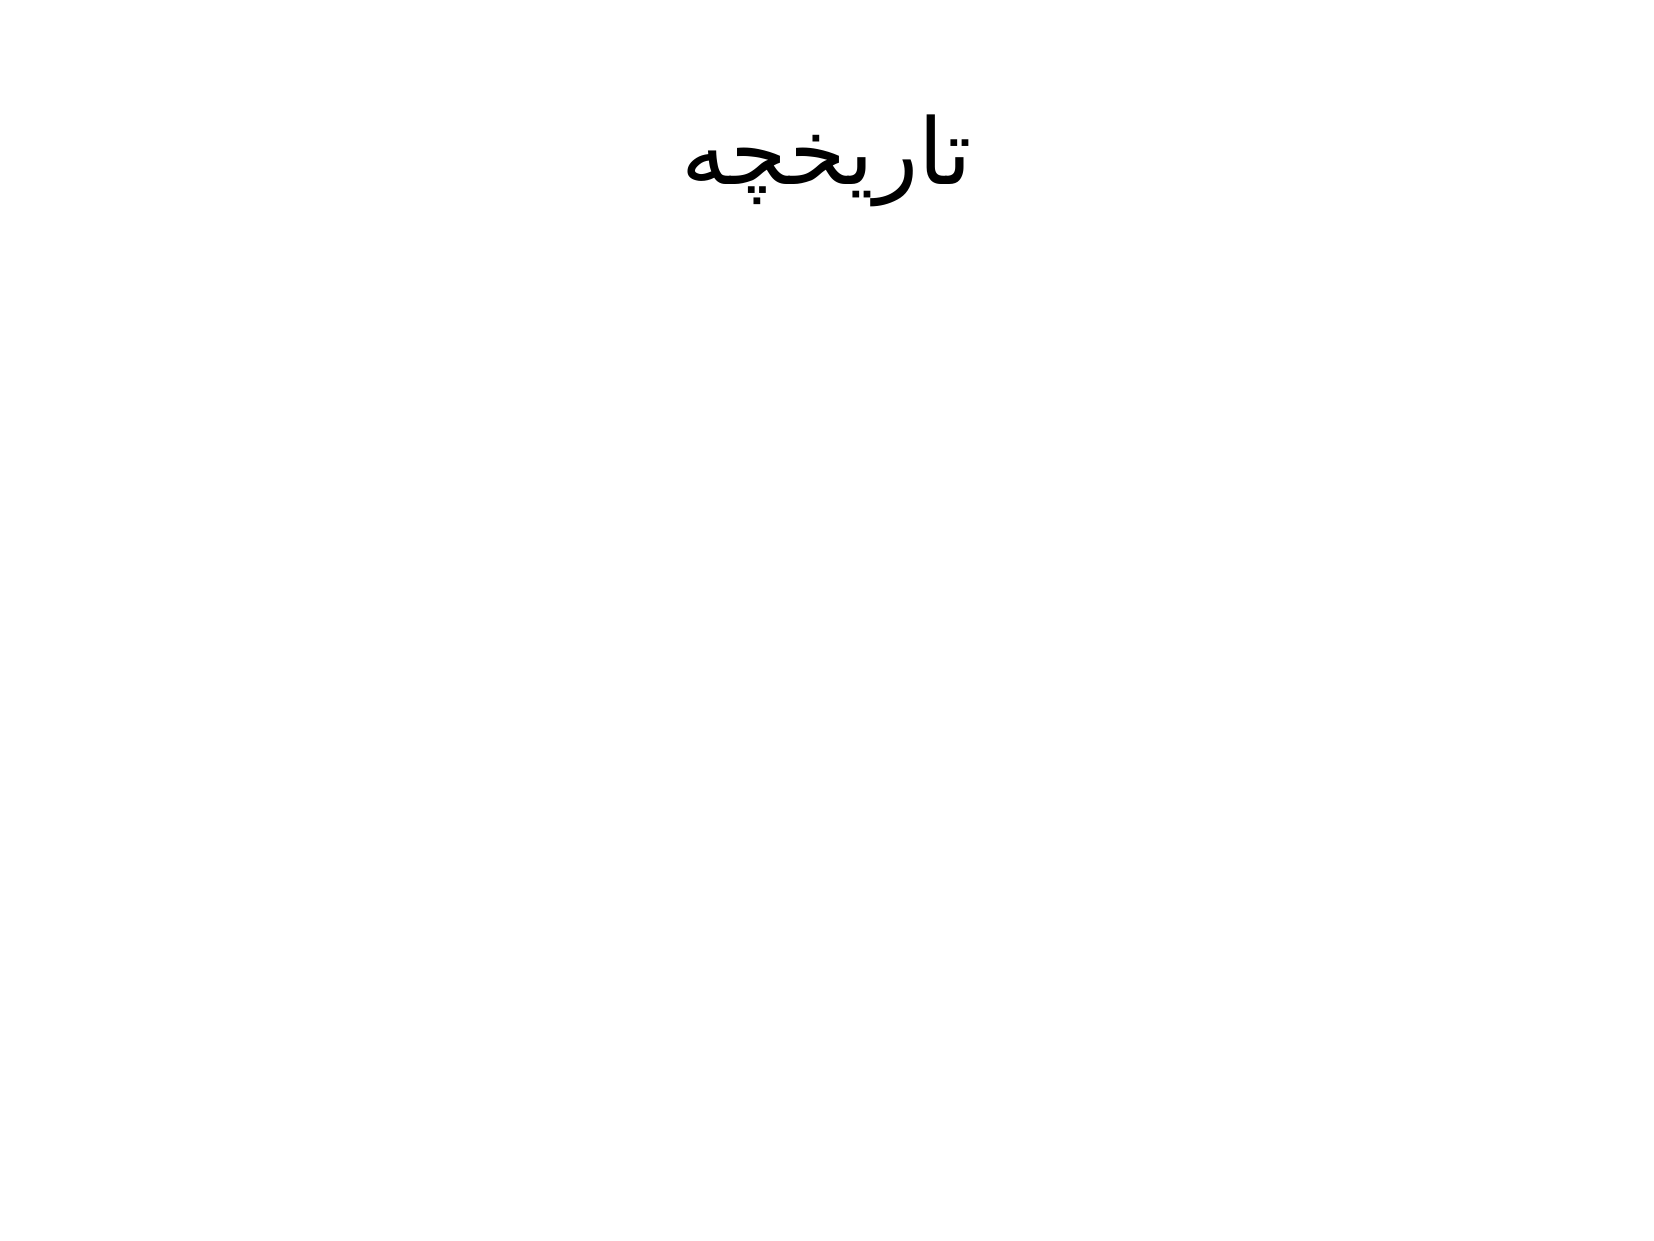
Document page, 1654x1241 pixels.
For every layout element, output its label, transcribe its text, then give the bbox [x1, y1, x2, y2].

title تاریخچه [82, 49, 1571, 257]
